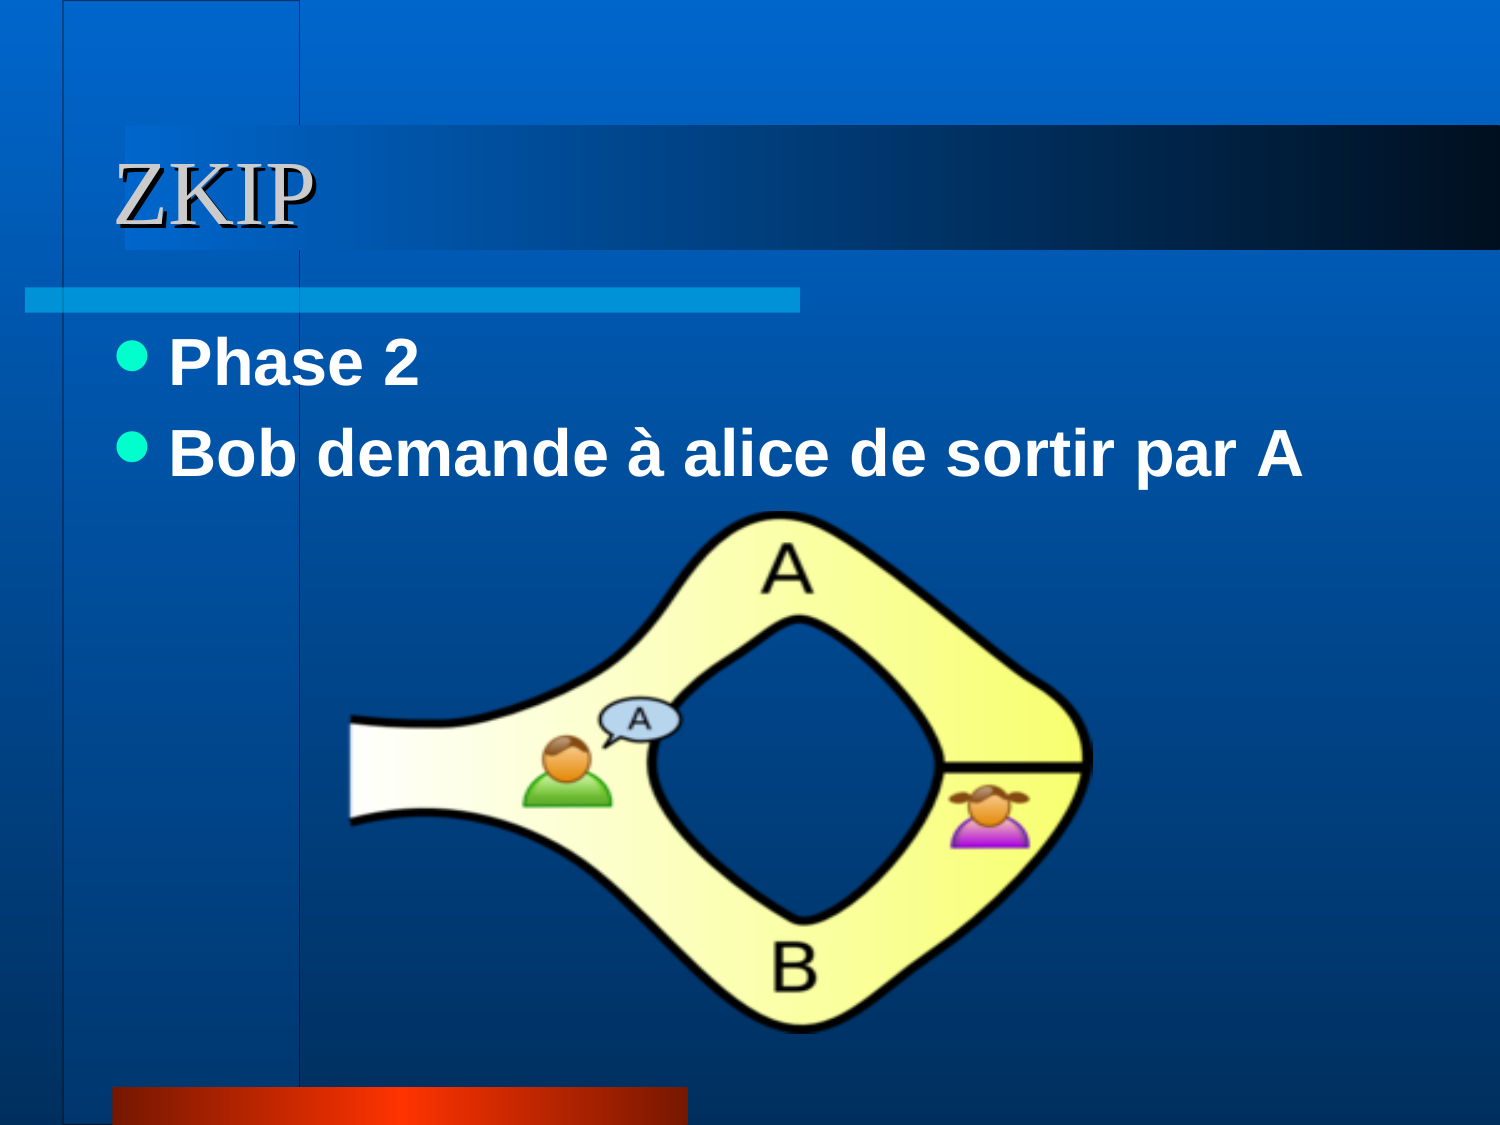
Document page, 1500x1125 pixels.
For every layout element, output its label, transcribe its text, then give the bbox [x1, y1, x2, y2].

title ZKIP [112, 83, 1388, 304]
list Phase 2 Bob demande à alice de sortir par A [112, 324, 1388, 1005]
picture [346, 511, 1093, 1034]
